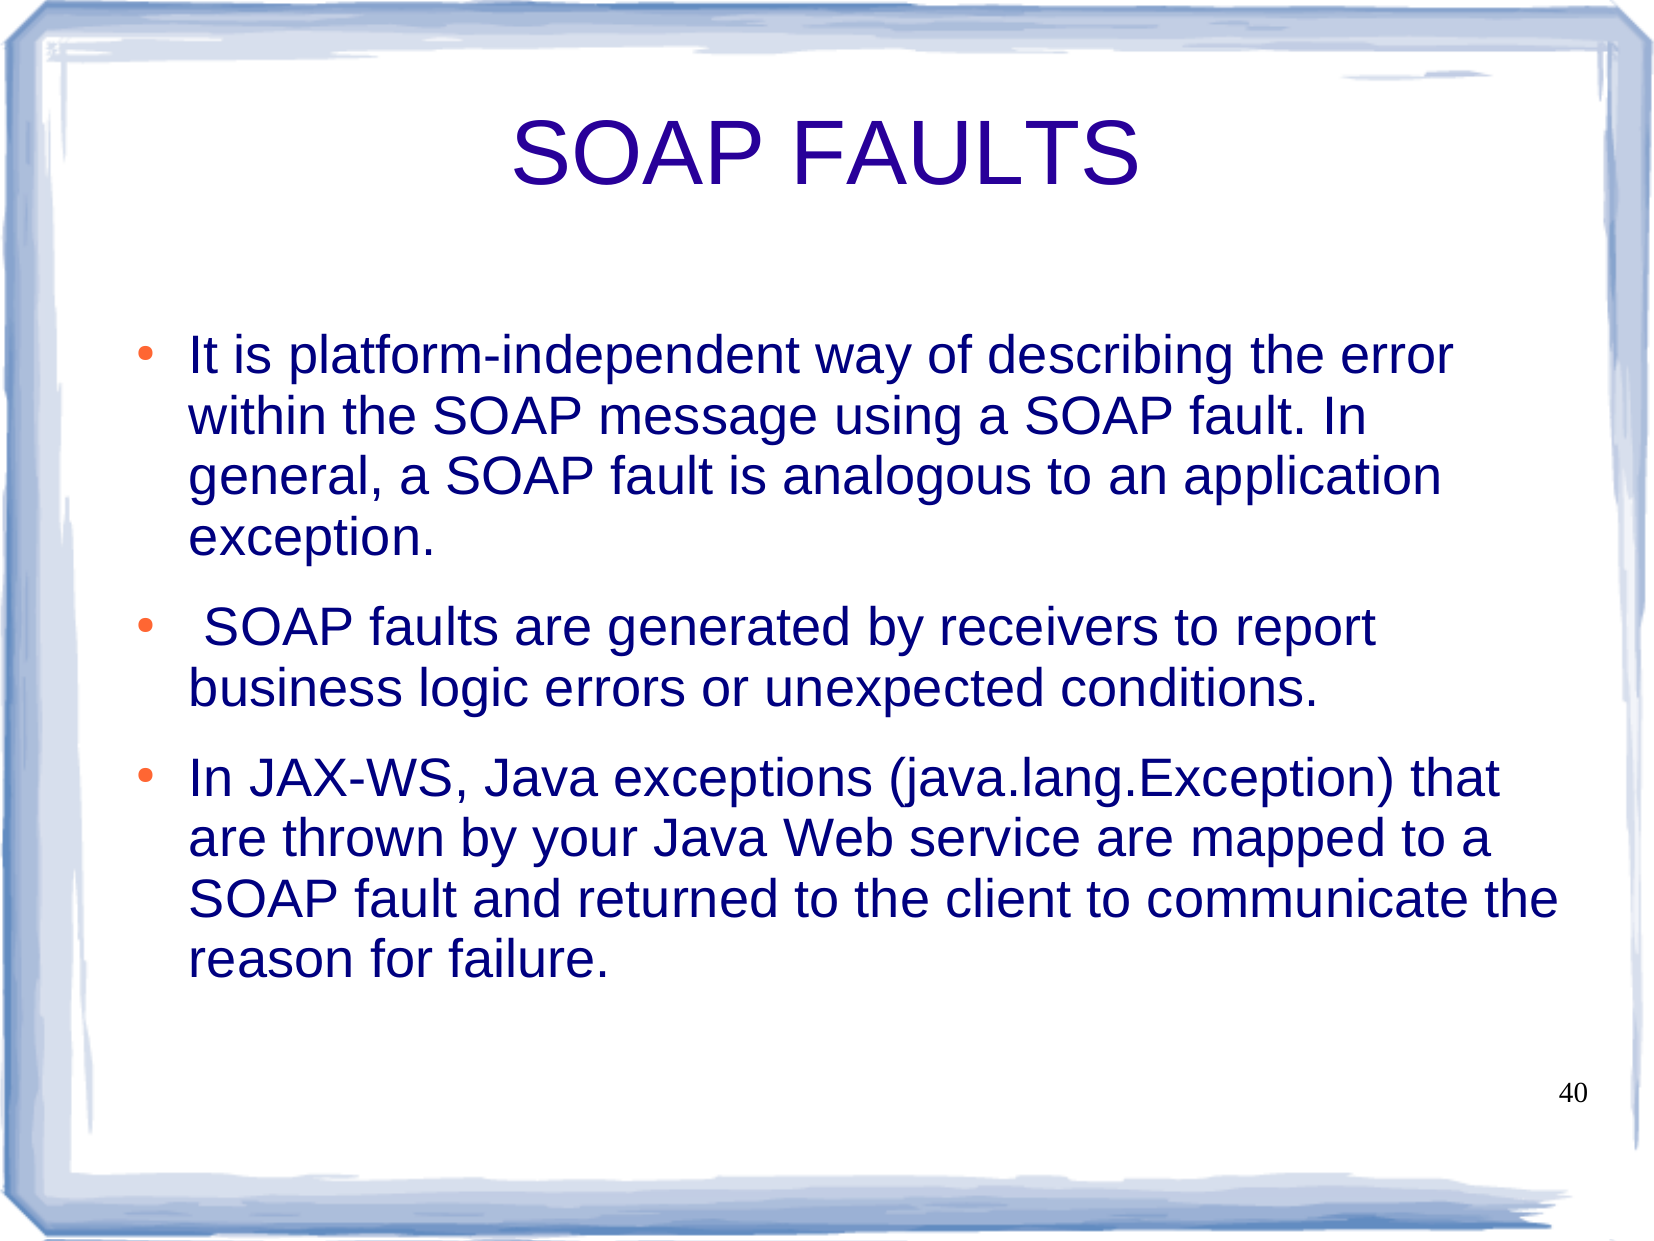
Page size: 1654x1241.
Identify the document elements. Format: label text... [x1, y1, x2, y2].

title SOAP FAULTS [82, 49, 1571, 257]
picture [0, 0, 1654, 1241]
list It is platform-independent way of describing the error within the SOAP message using a SOAP fault. In general, a SOAP fault is analogous to an application exception. SOAP faults are generated by receivers to report business logic errors or unexpected conditions. In JAX-WS, Java exceptions (java.lang.Exception) that are thrown by your Java Web service are mapped to a SOAP fault and returned to the client to communicate the reason for failure. [118, 324, 1571, 1004]
